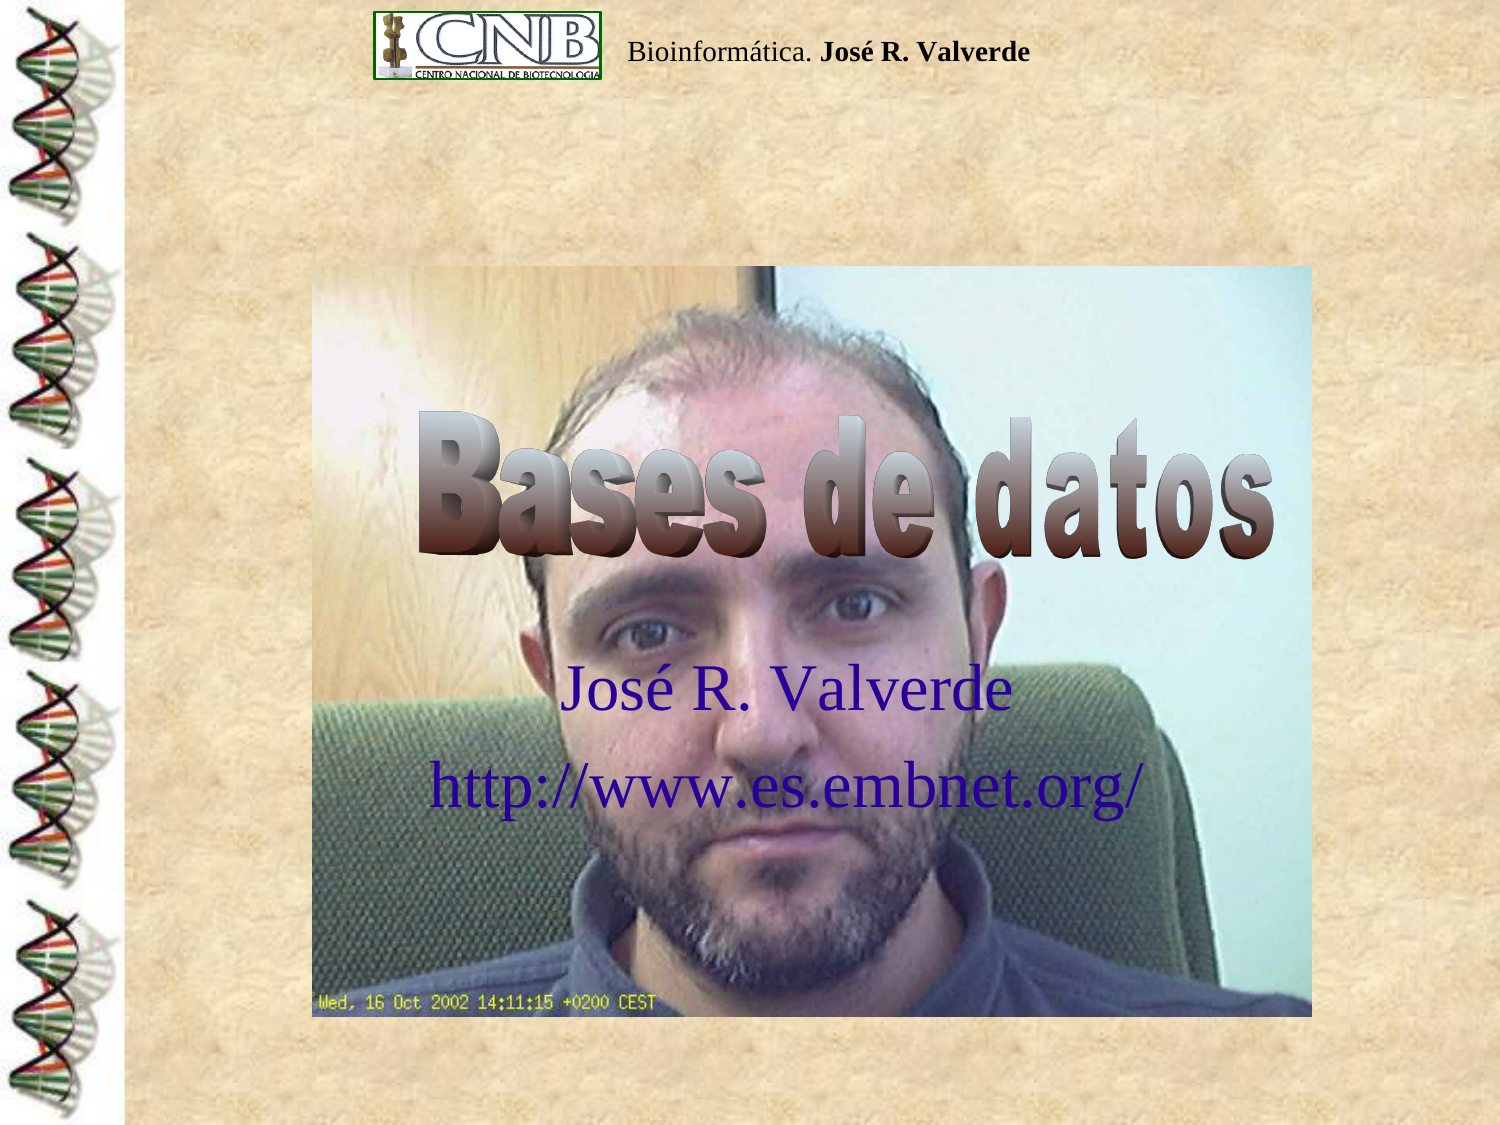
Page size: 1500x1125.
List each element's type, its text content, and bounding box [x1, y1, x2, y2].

text_box Bioinformática. José R. Valverde [612, 24, 1378, 85]
picture [0, 0, 1500, 1125]
subtitle José R. Valverde http://www.es.embnet.org/ [225, 637, 1276, 925]
